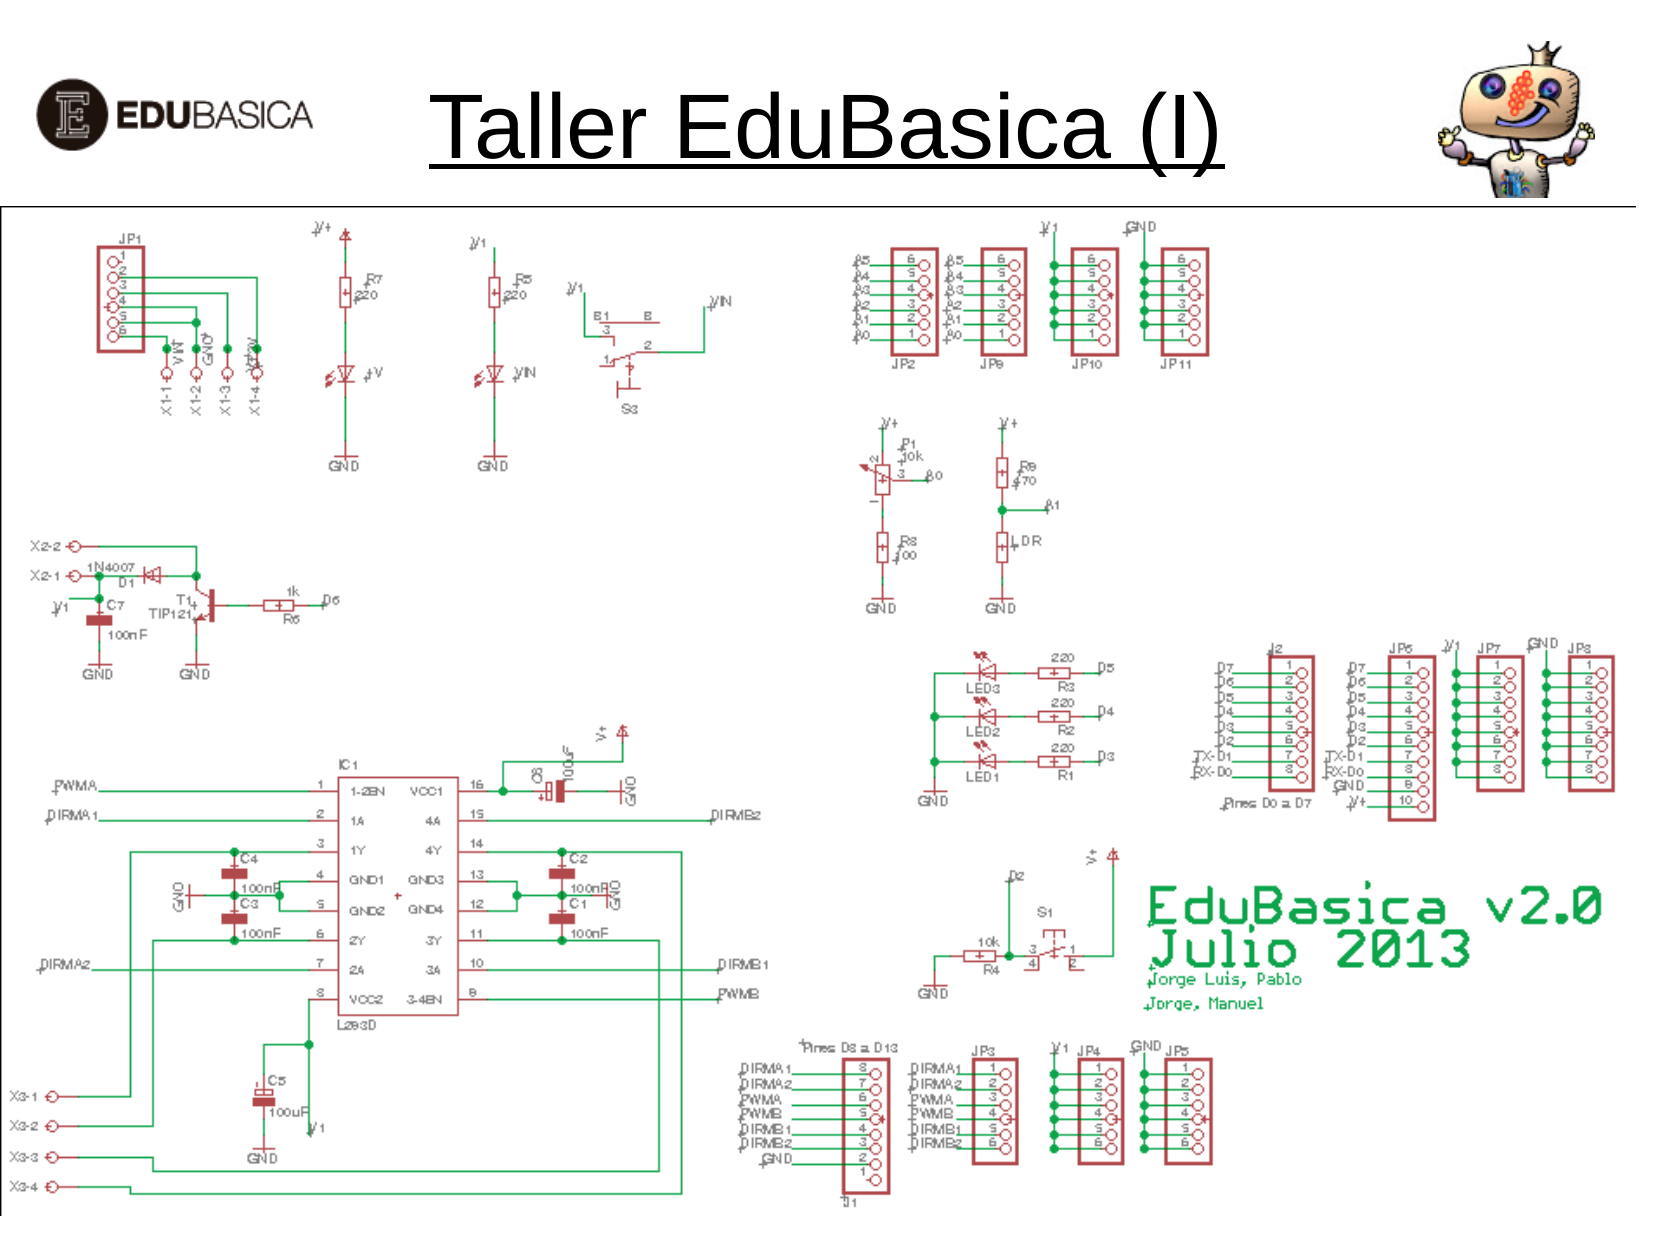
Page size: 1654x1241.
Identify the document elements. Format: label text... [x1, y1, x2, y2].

title Taller EduBasica (I) [82, 23, 1571, 206]
picture [1438, 41, 1595, 198]
picture [0, 206, 1636, 1216]
picture [35, 77, 316, 154]
